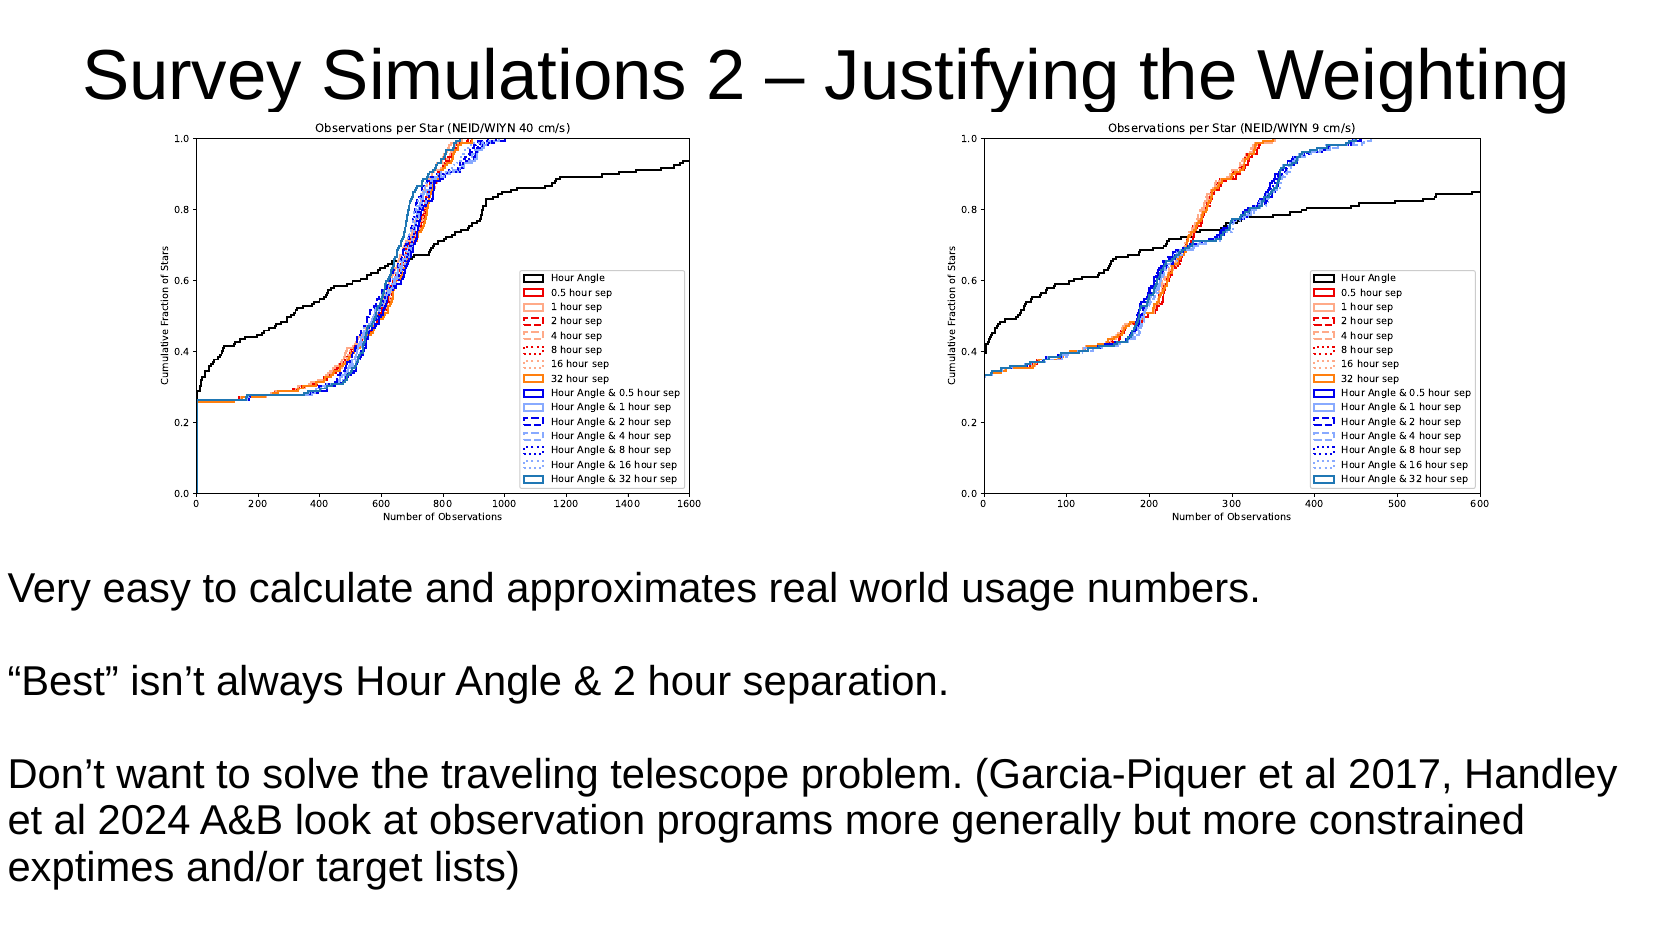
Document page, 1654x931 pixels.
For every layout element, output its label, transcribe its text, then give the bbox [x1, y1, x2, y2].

text_box Very easy to calculate and approximates real world usage numbers. “Best” isn’t always Hour Angle & 2 hour separation. Don’t want to solve the traveling telescope problem. (Garcia-Piquer et al 2017, Handley et al 2024 A&B look at observation programs more generally but more constrained exptimes and/or target lists) [7, 525, 1651, 931]
picture [150, 112, 713, 525]
title Survey Simulations 2 – Justifying the Weighting [0, 0, 1654, 151]
picture [937, 112, 1501, 525]
